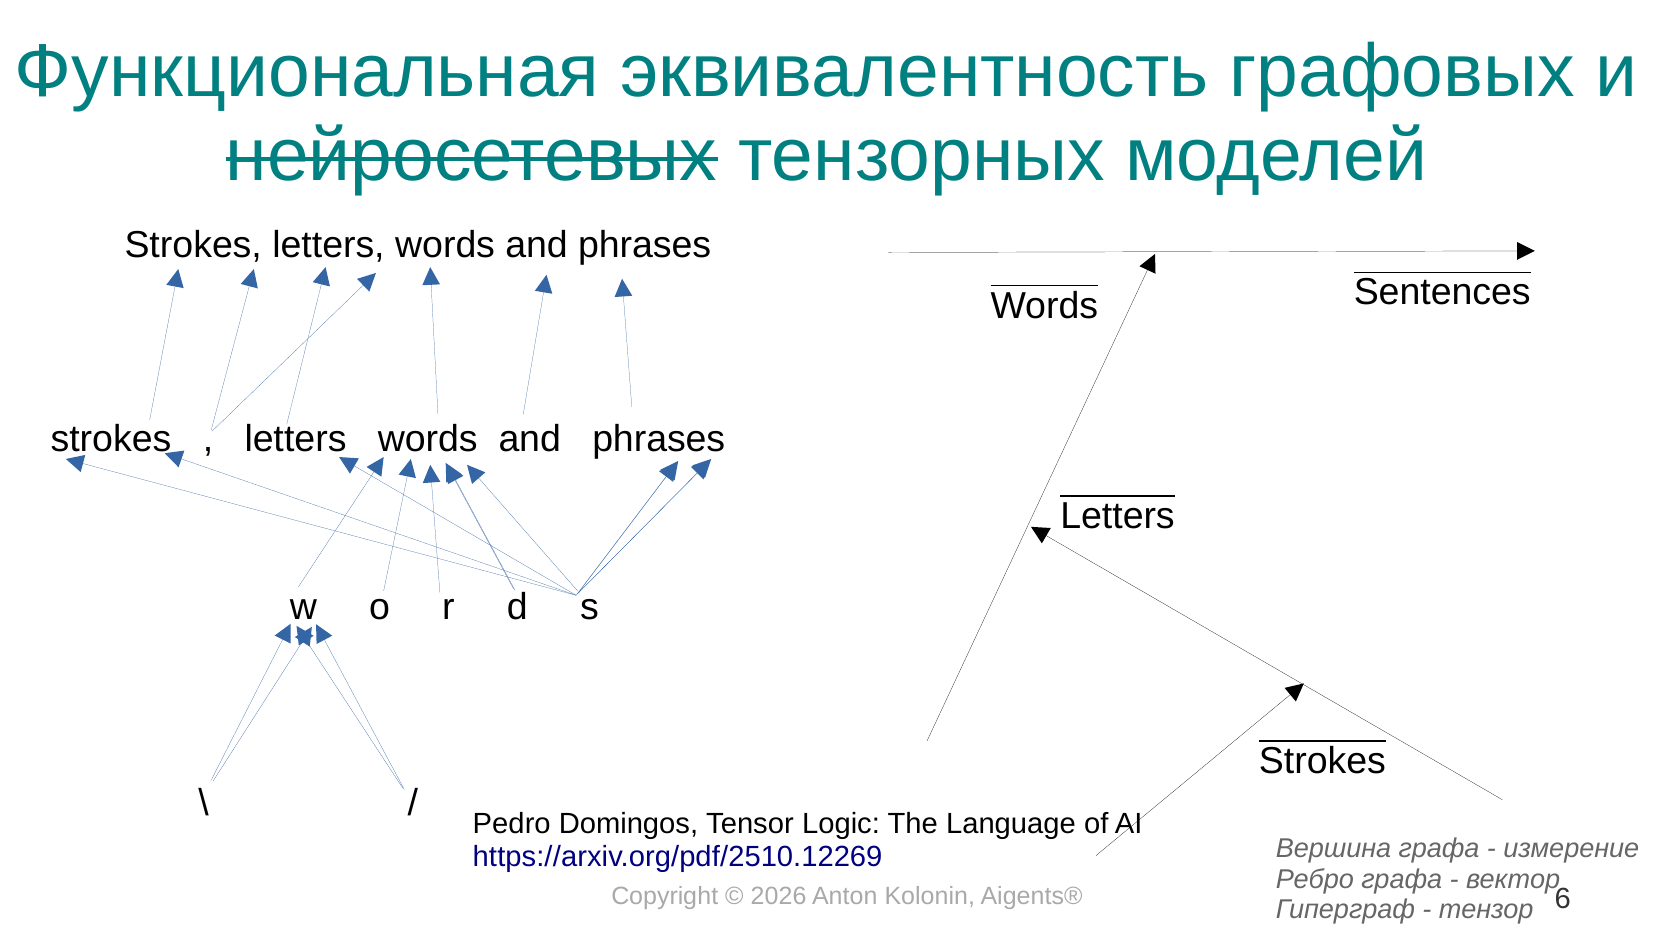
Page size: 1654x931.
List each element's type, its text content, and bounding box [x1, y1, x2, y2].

text_box w o r d s [549, 578, 588, 594]
text_box Strokes, letters, words and phrases [109, 215, 738, 273]
text_box Words [965, 276, 1113, 334]
text_box Sentences [1328, 262, 1547, 320]
text_box strokes , letters words and phrases [35, 409, 752, 467]
text_box Вершина графа - измерение Ребро графа - вектор Гиперграф - тензор [1261, 826, 1654, 931]
text_box w o r d s [275, 578, 614, 636]
text_box \ / [183, 773, 432, 831]
text_box Функциональная эквивалентность графовых и нейросетевых тензорных моделей [0, 0, 1654, 226]
text_box Letters [1035, 486, 1190, 544]
text_box Strokes [1233, 731, 1401, 789]
text_box Pedro Domingos, Tensor Logic: The Language of AI https://arxiv.org/pdf/2510.12269 [457, 799, 1179, 913]
text_box w o r d s [530, 578, 566, 591]
